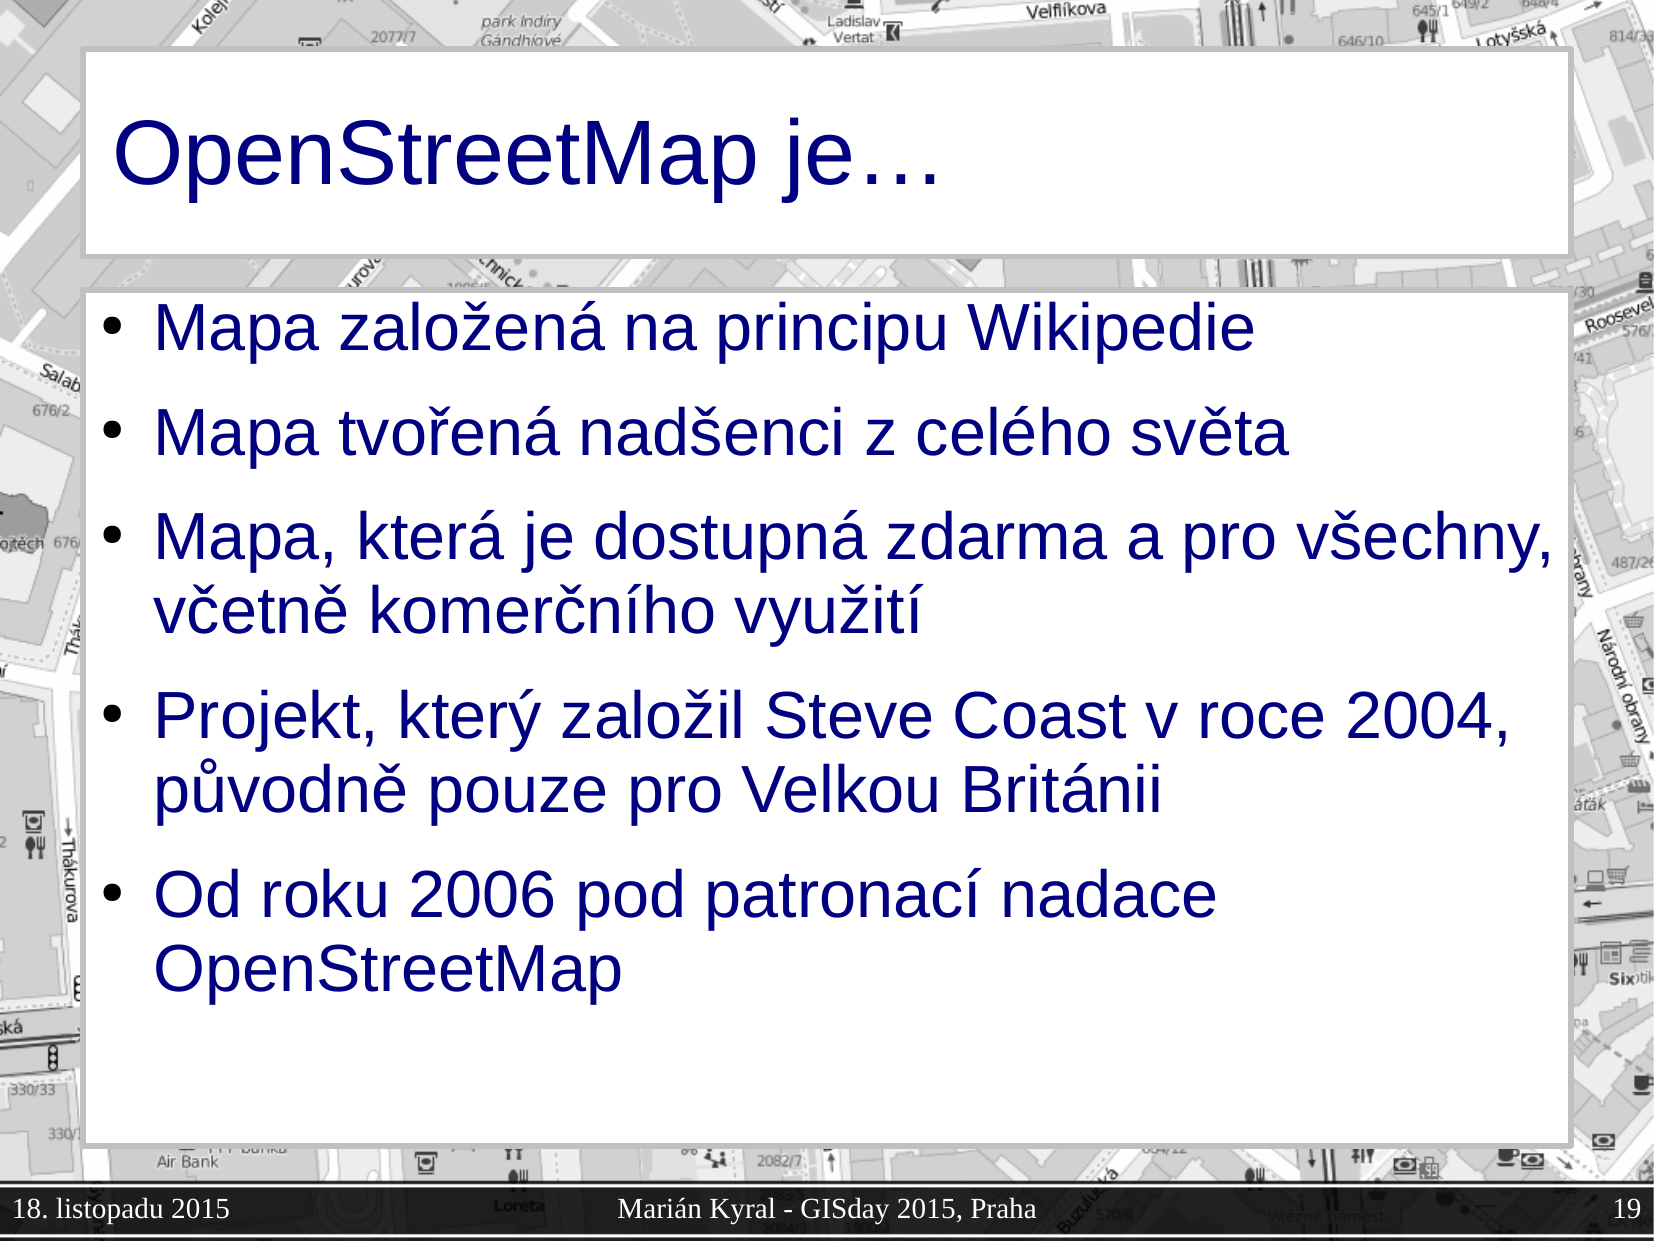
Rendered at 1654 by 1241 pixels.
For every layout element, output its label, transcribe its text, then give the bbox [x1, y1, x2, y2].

picture [0, 0, 1654, 1241]
list Mapa založená na principu Wikipedie Mapa tvořená nadšenci z celého světa Mapa, která je dostupná zdarma a pro všechny, včetně komerčního využití Projekt, který založil Steve Coast v roce 2004, původně pouze pro Velkou Británii Od roku 2006 pod patronací nadace OpenStreetMap [82, 290, 1571, 1146]
title OpenStreetMap je… [82, 49, 1571, 257]
